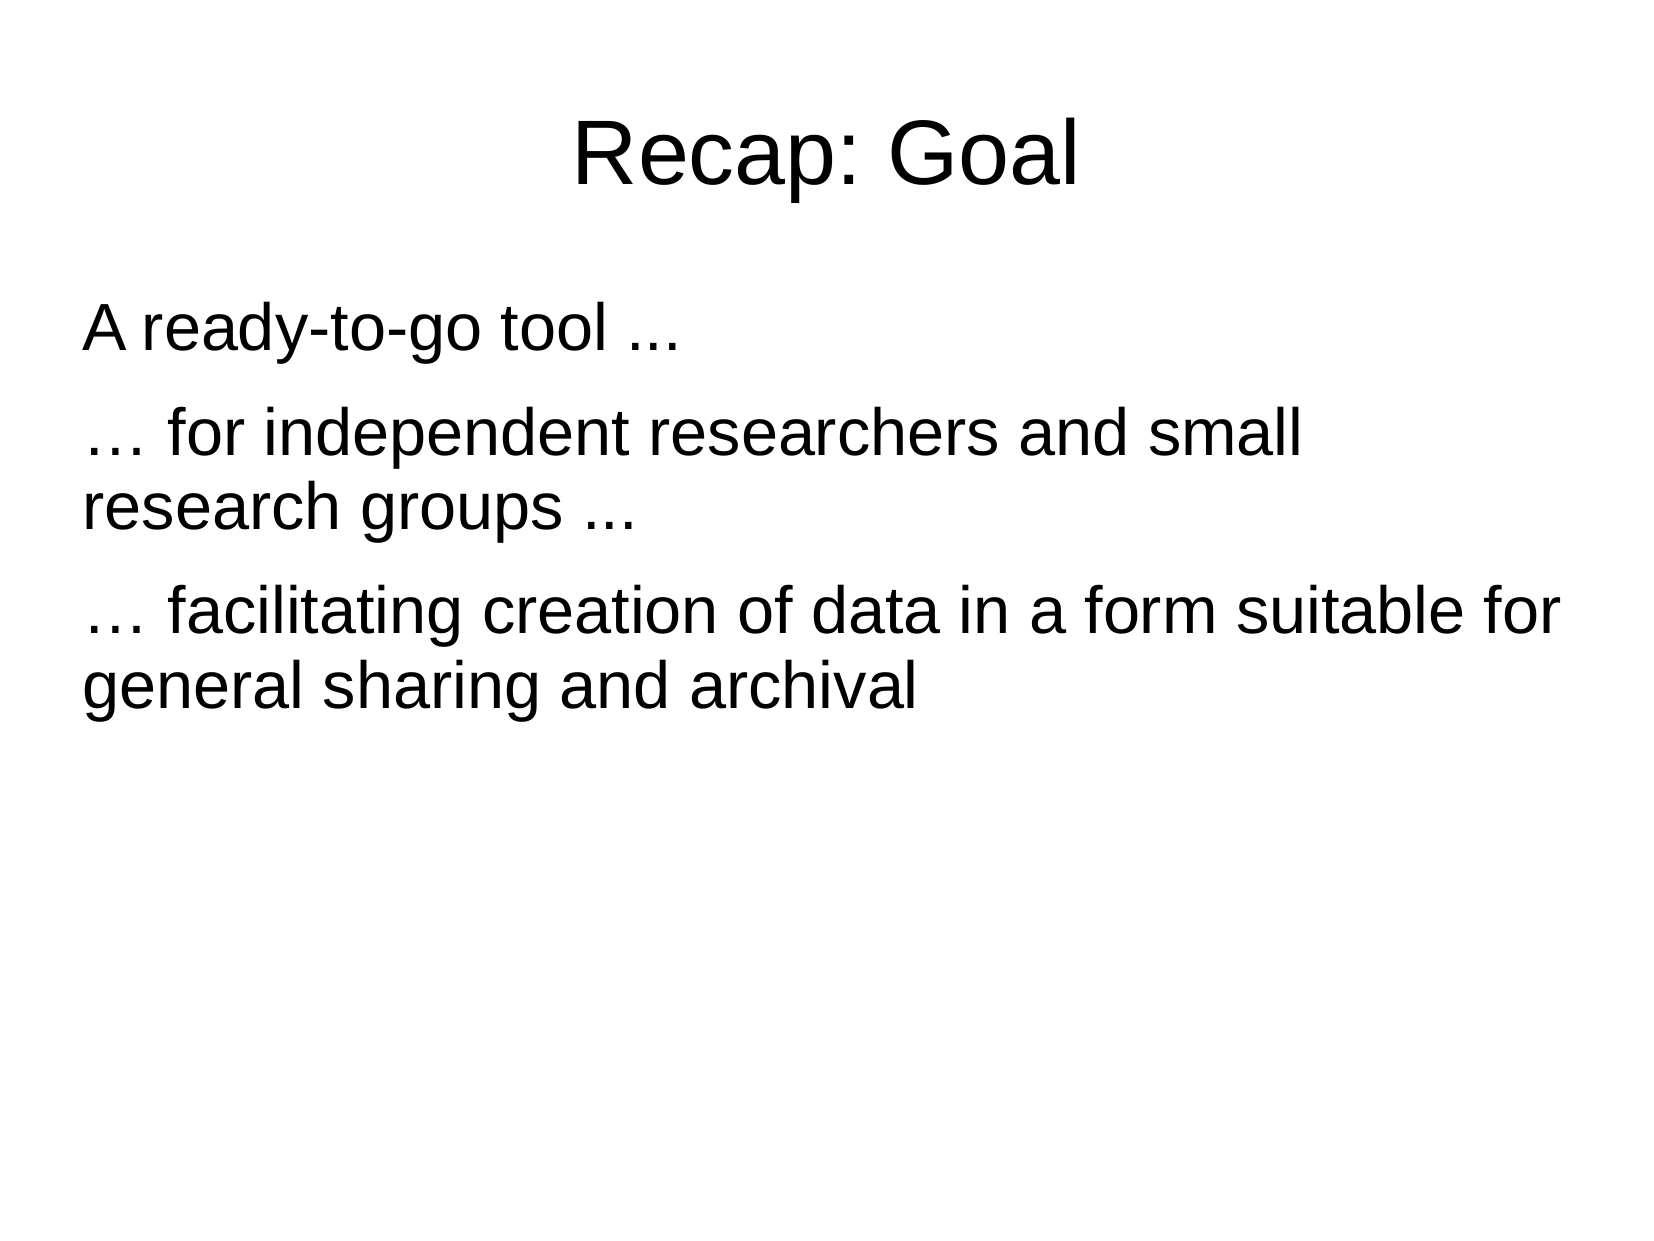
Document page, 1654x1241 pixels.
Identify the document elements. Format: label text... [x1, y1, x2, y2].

list A ready-to-go tool ... … for independent researchers and small research groups ... … facilitating creation of data in a form suitable for general sharing and archival [82, 290, 1571, 1010]
title Recap: Goal [82, 49, 1571, 257]
